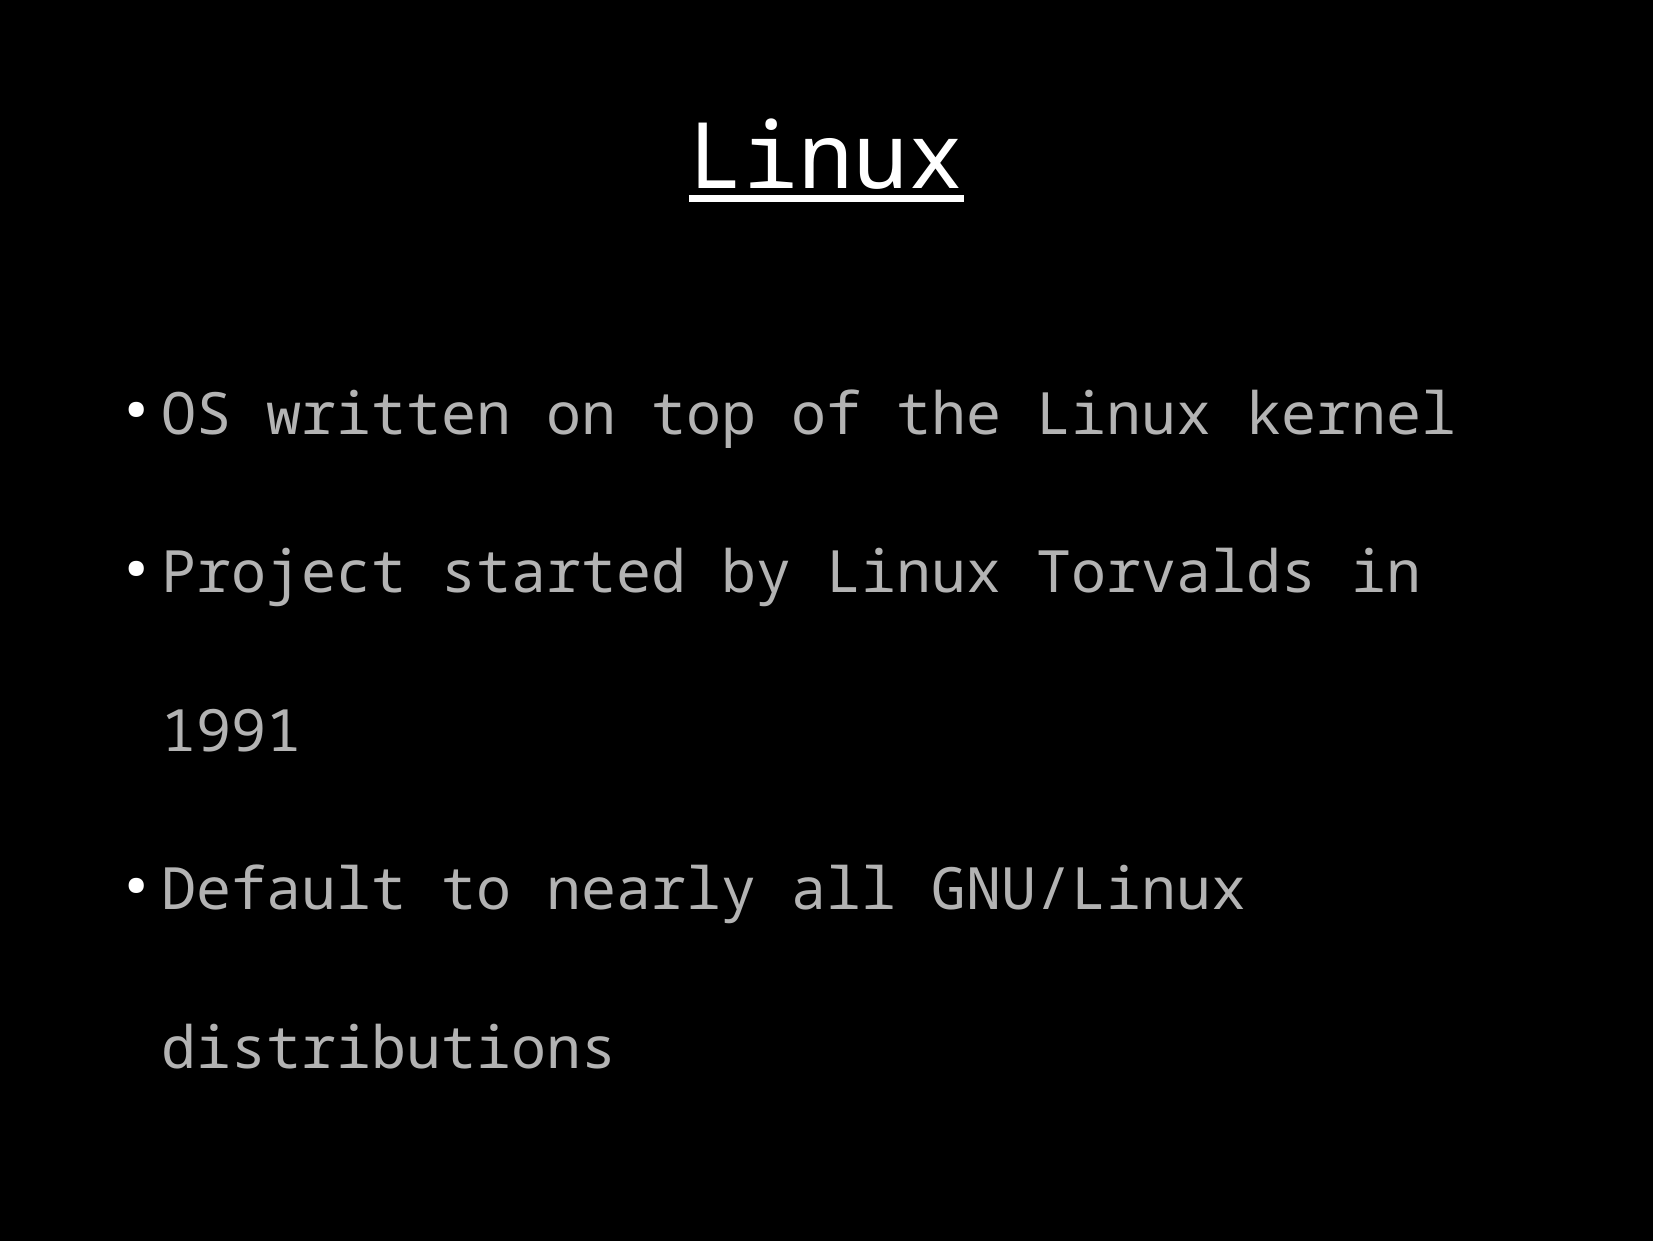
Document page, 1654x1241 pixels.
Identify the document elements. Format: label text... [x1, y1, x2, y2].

title Linux [82, 49, 1571, 257]
table_header [1531, 285, 1566, 1096]
table_header OS written on top of the Linux kernel Project started by Linux Torvalds in 1991 Default to nearly all GNU/Linux distributions [111, 285, 1531, 1096]
